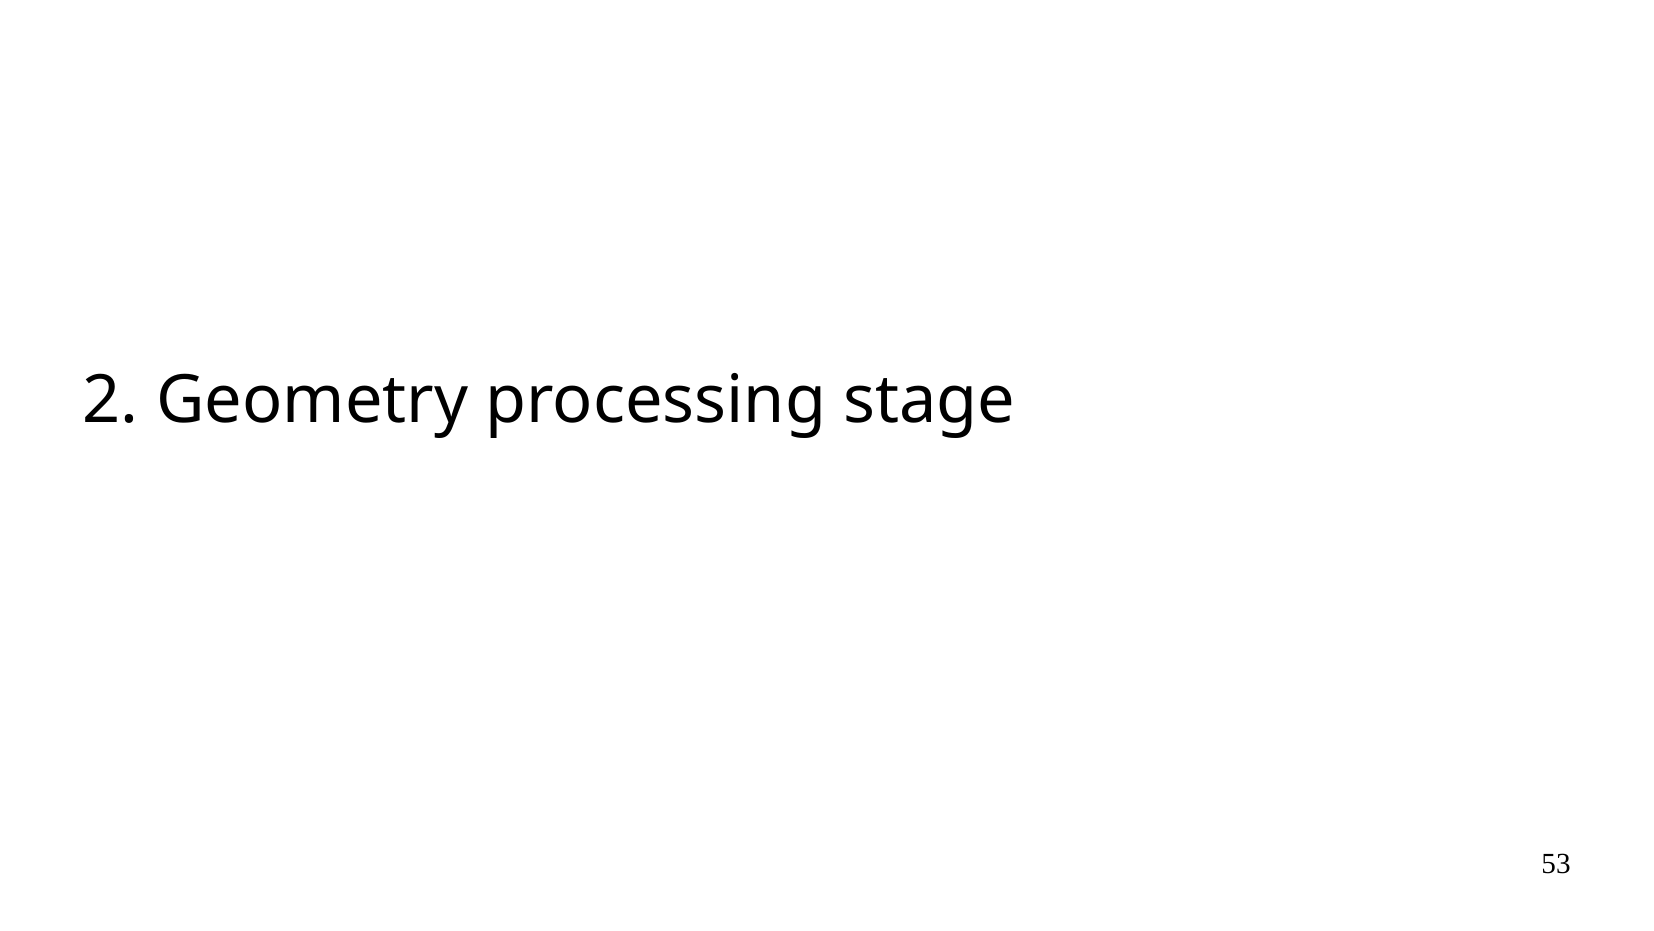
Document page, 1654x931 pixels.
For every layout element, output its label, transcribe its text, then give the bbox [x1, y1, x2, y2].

subtitle 2. Geometry processing stage [82, 37, 1571, 757]
